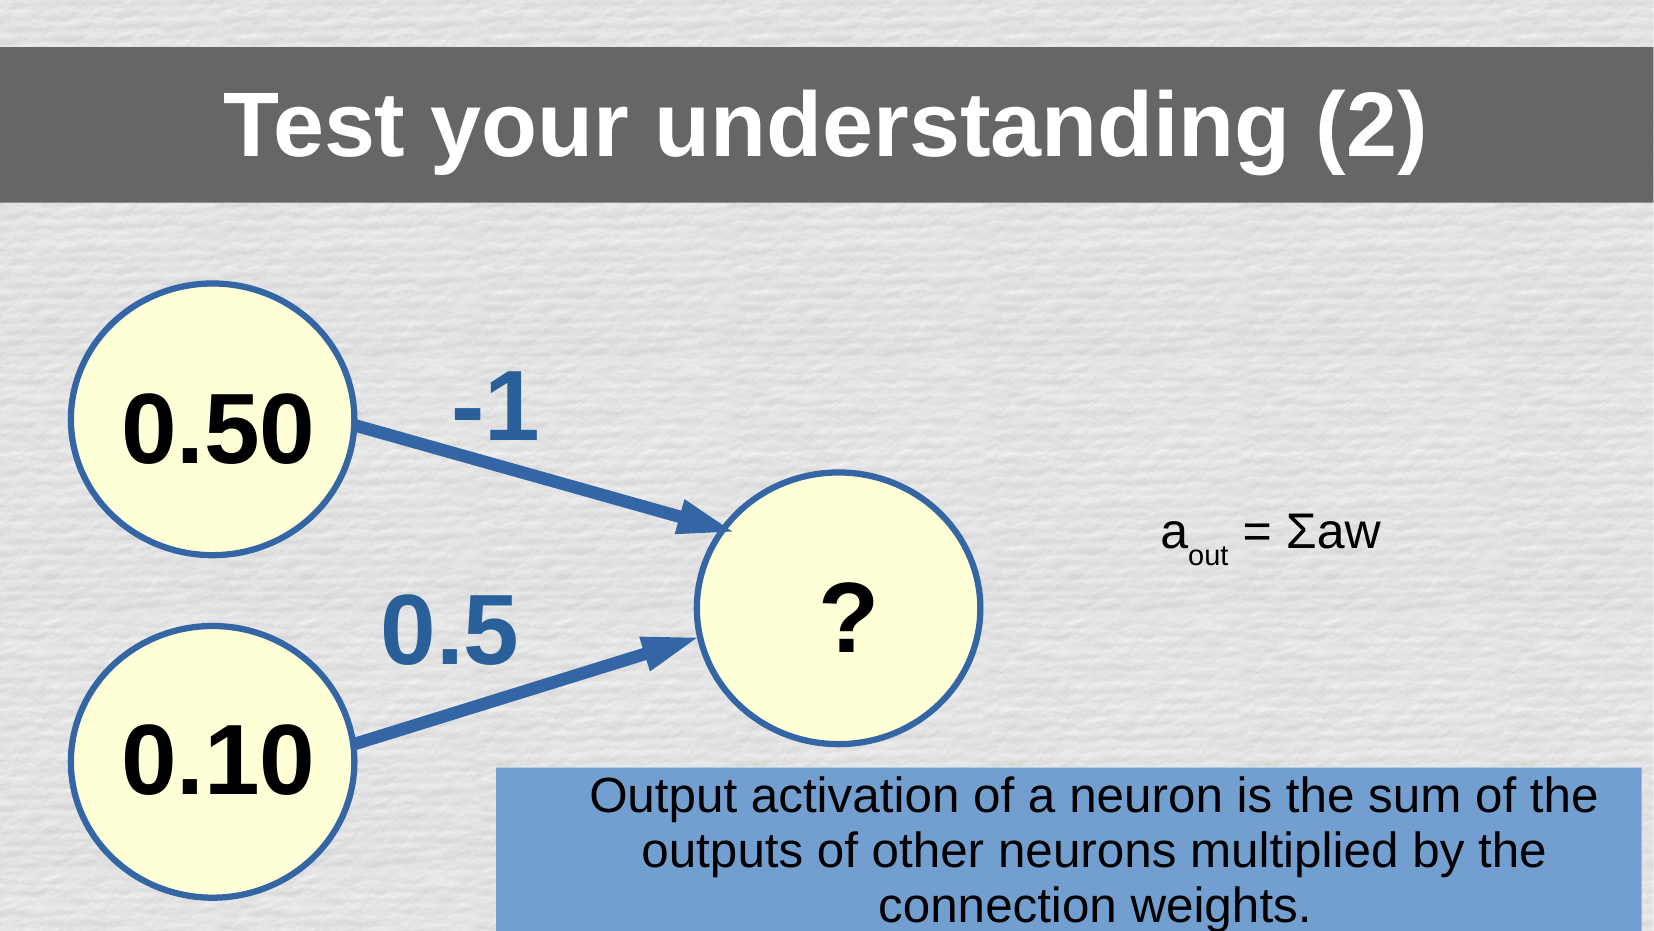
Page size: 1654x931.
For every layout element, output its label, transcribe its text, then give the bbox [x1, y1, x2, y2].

text_box ? [720, 555, 969, 686]
picture [0, 203, 1654, 931]
text_box -1 [437, 342, 697, 485]
title Test your understanding (2) [0, 47, 1654, 203]
text_box [70, 283, 343, 556]
text_box 0.5 [366, 566, 638, 733]
text_box [722, 686, 955, 745]
text_box [696, 472, 981, 683]
picture [0, 0, 1654, 47]
list Output activation of a neuron is the sum of the outputs of other neurons multiplied by the connection weights. [496, 767, 1642, 931]
text_box 0.10 [106, 696, 355, 827]
text_box [70, 625, 337, 898]
text_box aout = Σaw [1145, 496, 1430, 603]
text_box 0.50 [106, 366, 355, 497]
